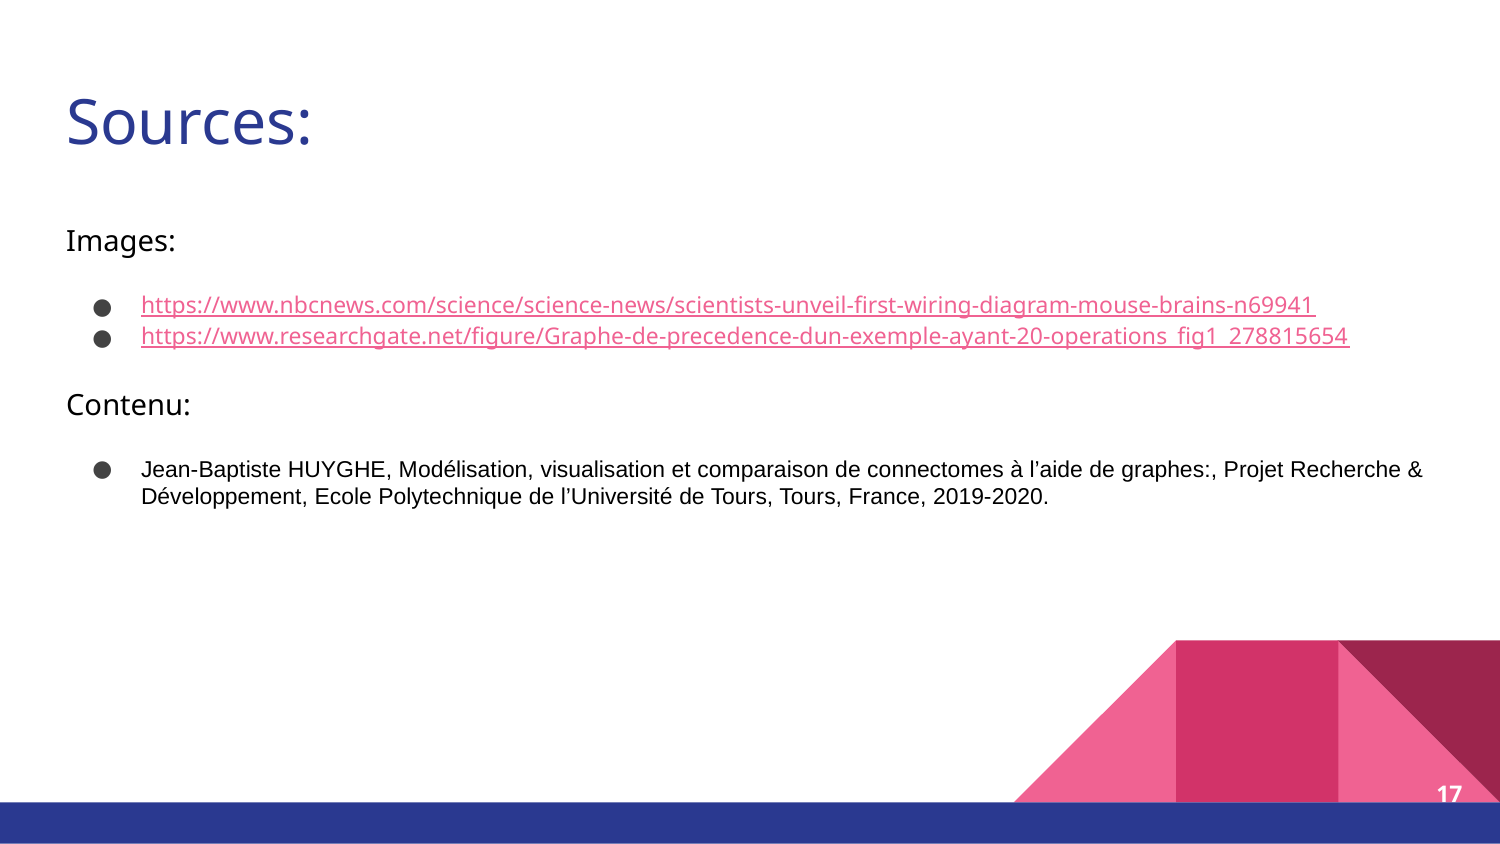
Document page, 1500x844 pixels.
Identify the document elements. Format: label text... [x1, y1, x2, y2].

slide_number <number> [1387, 762, 1478, 828]
list Images: https://www.nbcnews.com/science/science-news/scientists-unveil-first-wiring-diagram-mouse-brains-n69941 https://www.researchgate.net/figure/Graphe-de-precedence-dun-exemple-ayant-20-operations_fig1_278815654 Contenu: Jean-Baptiste HUYGHE, Modélisation, visualisation et comparaison de connectomes à l’aide de graphes:, Projet Recherche & Développement, Ecole Polytechnique de l’Université de Tours, Tours, France, 2019-2020. [51, 201, 1449, 750]
title Sources: [51, 67, 1449, 167]
